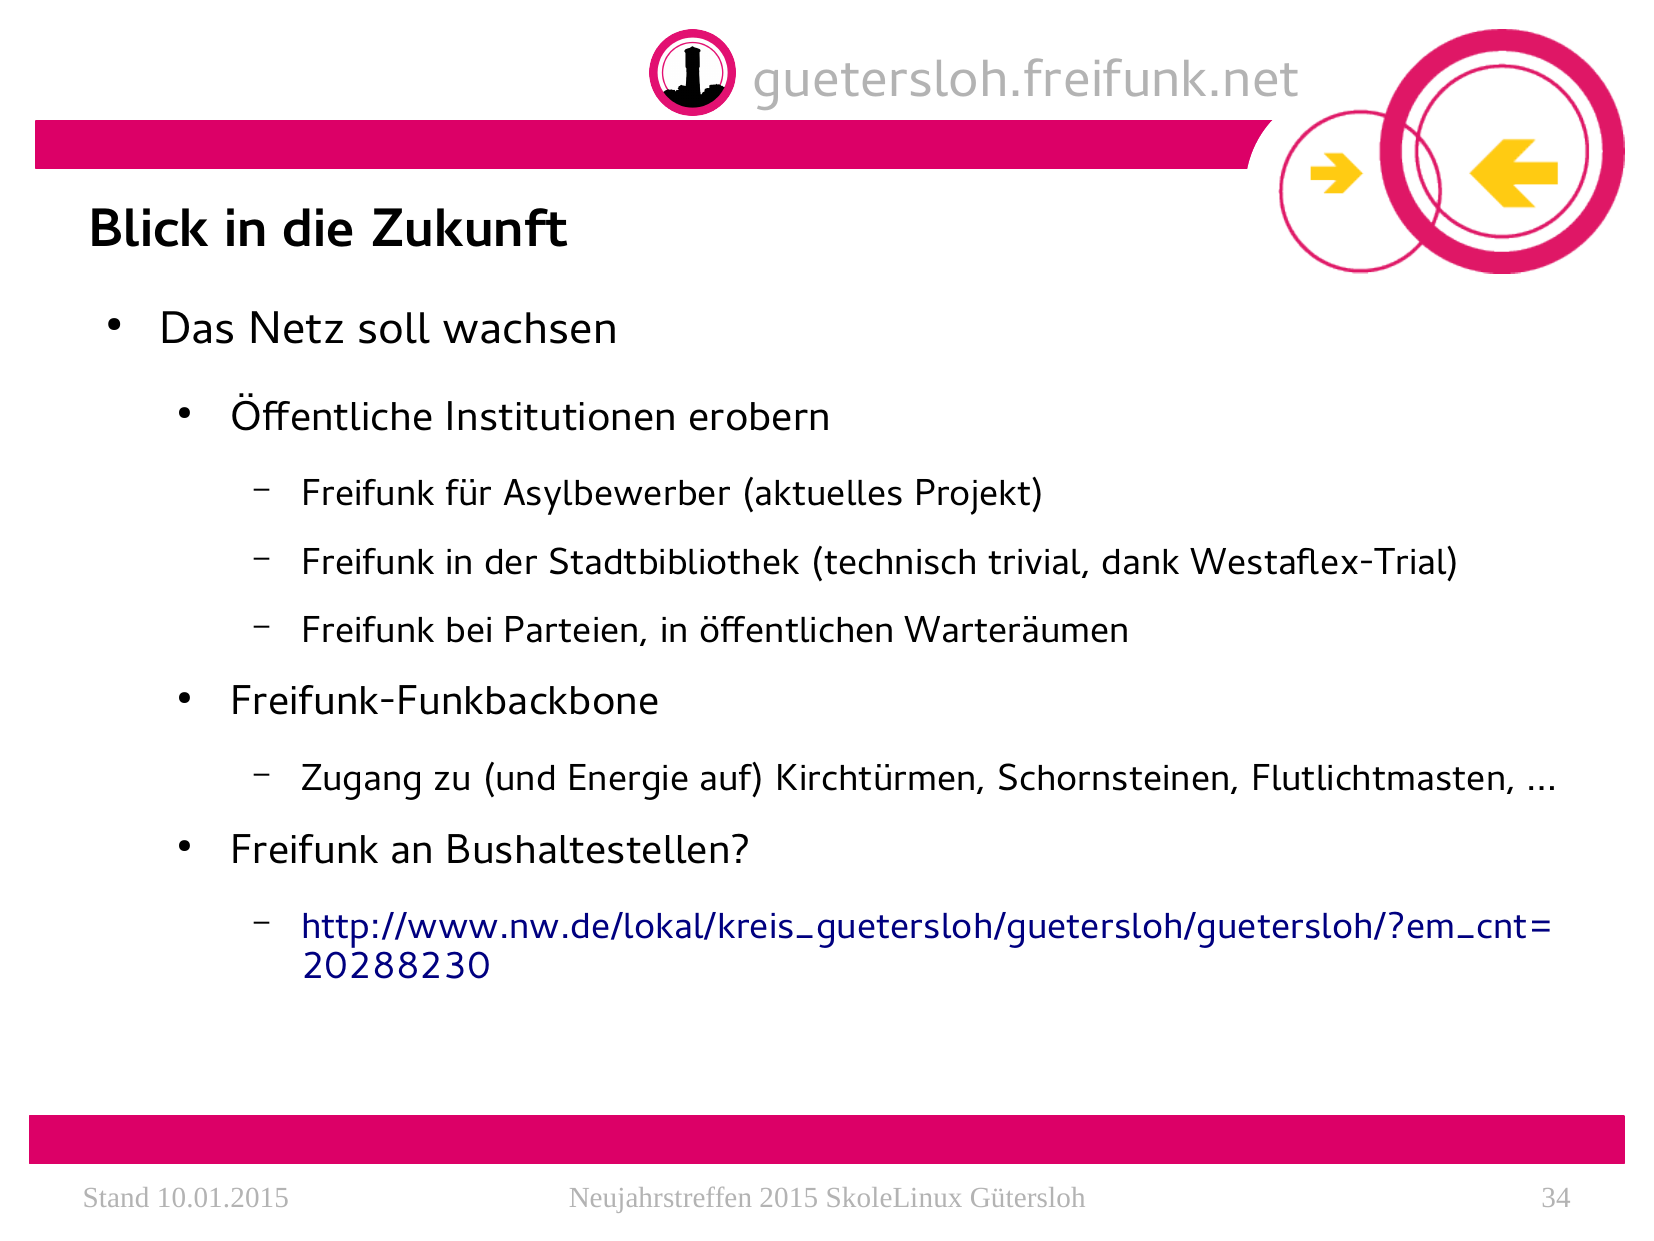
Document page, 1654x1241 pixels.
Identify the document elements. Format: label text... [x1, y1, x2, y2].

picture [1278, 29, 1625, 274]
list Das Netz soll wachsen Öffentliche Institutionen erobern Freifunk für Asylbewerber (aktuelles Projekt) Freifunk in der Stadtbibliothek (technisch trivial, dank Westaflex-Trial) Freifunk bei Parteien, in öffentlichen Warteräumen Freifunk-Funkbackbone Zugang zu (und Energie auf) Kirchtürmen, Schornsteinen, Flutlichtmasten, … Freifunk an Bushaltestellen? http://www.nw.de/lokal/kreis_guetersloh/guetersloh/guetersloh/?em_cnt=20288230 [88, 295, 1565, 1049]
picture [649, 29, 736, 116]
title Blick in die Zukunft [88, 196, 1123, 271]
